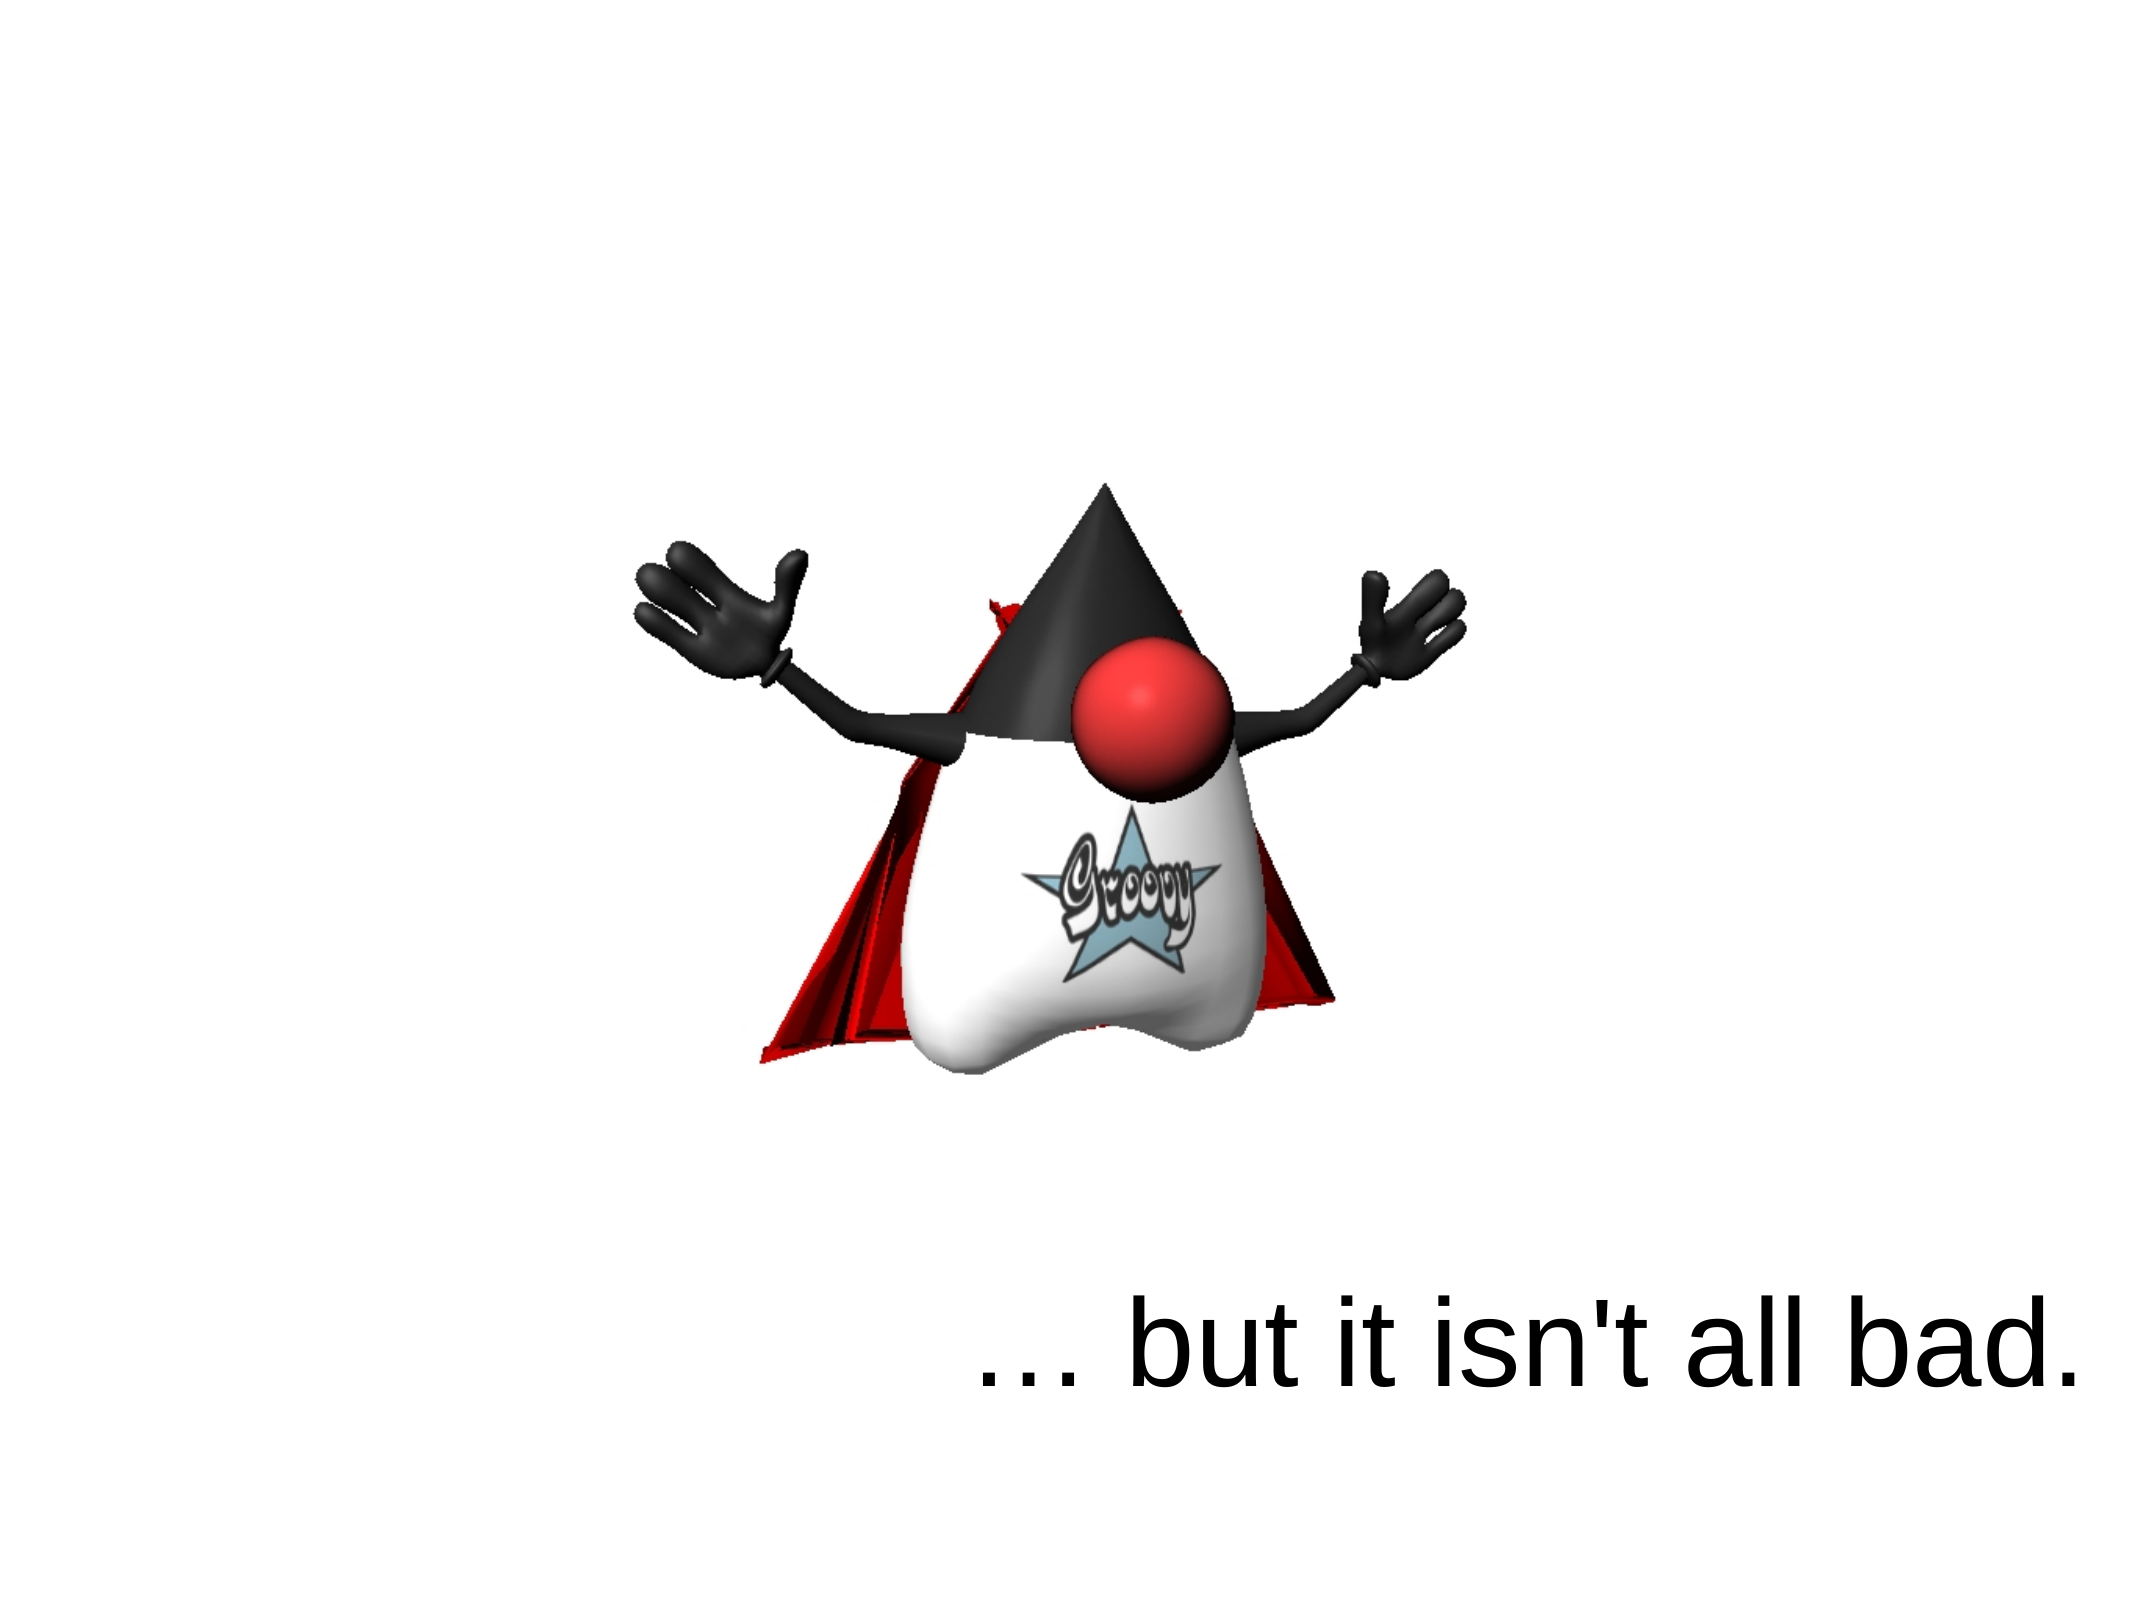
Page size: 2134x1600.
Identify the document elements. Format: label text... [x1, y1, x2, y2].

title … but it isn't all bad. [75, 1273, 2088, 1414]
picture [566, 424, 1567, 1175]
